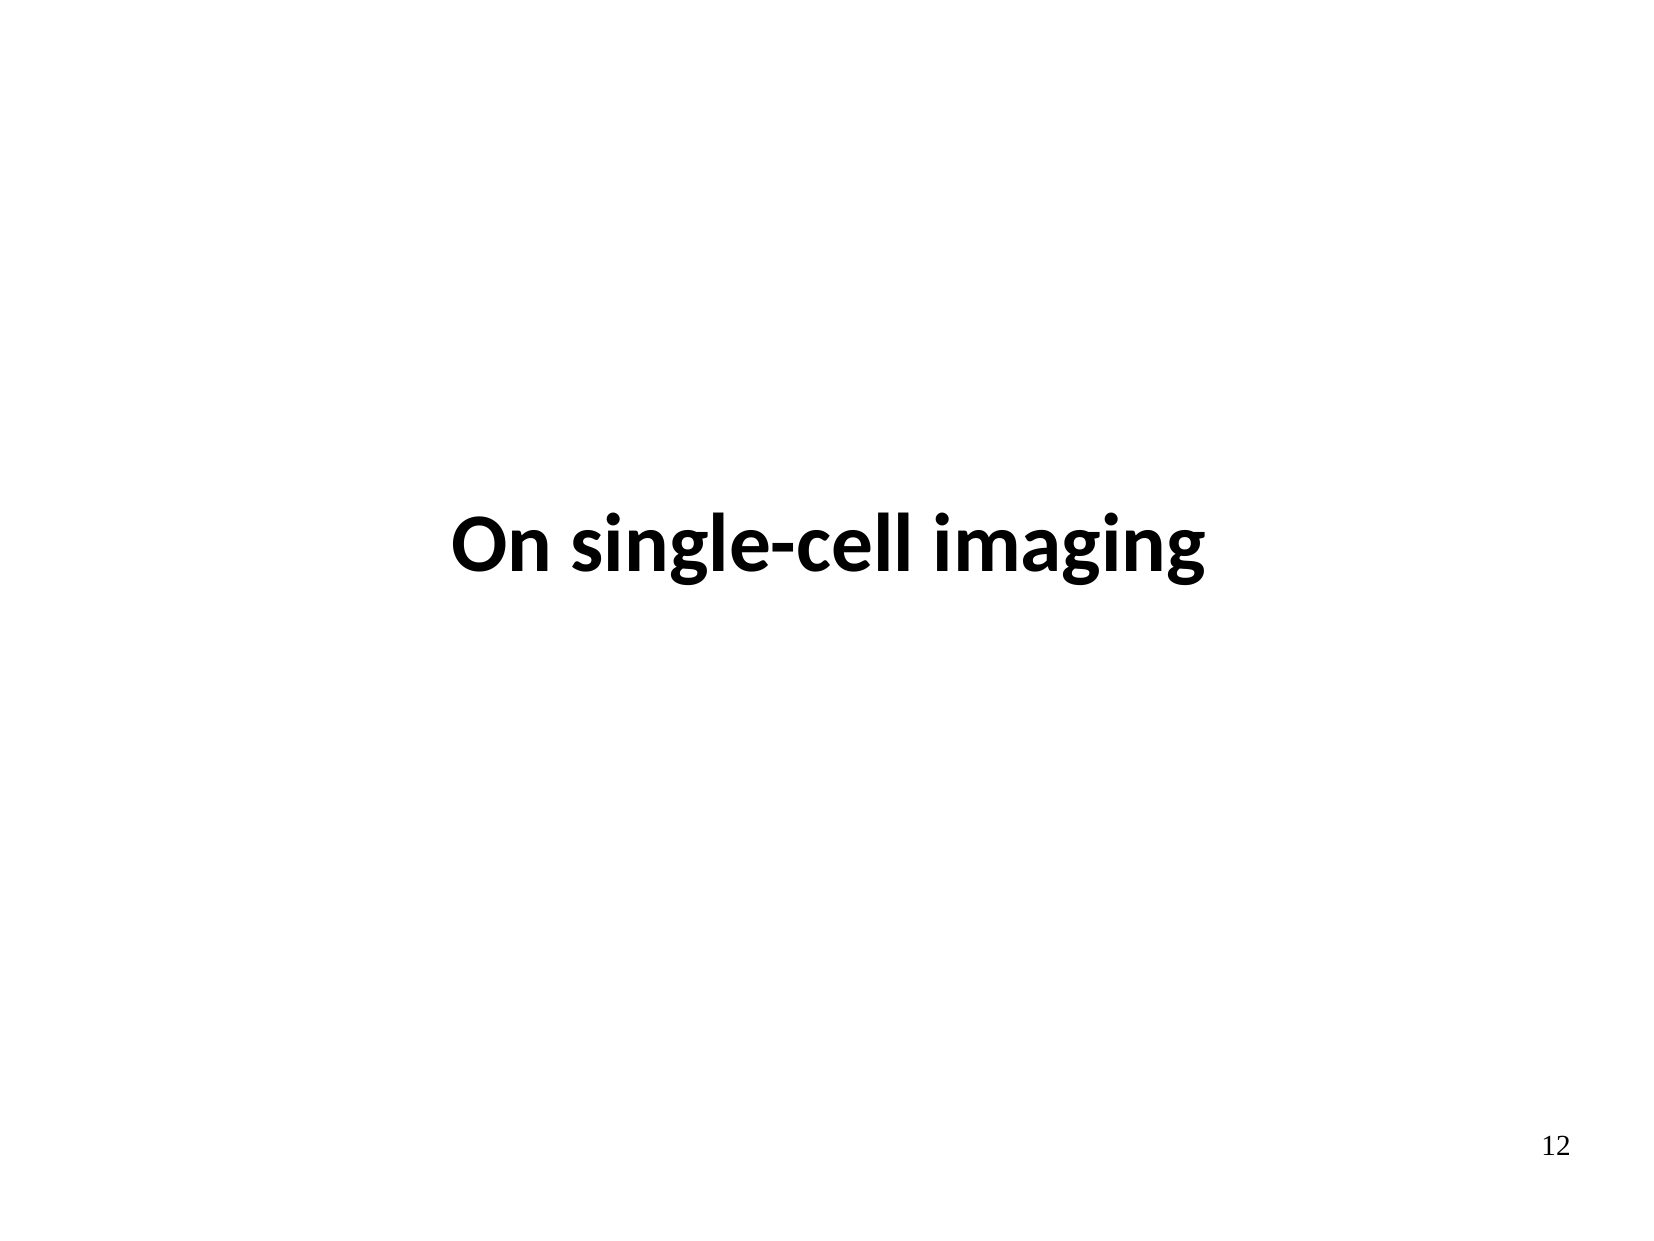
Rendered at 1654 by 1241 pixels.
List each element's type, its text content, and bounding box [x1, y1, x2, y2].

text_box On single-cell imaging [436, 501, 1241, 619]
